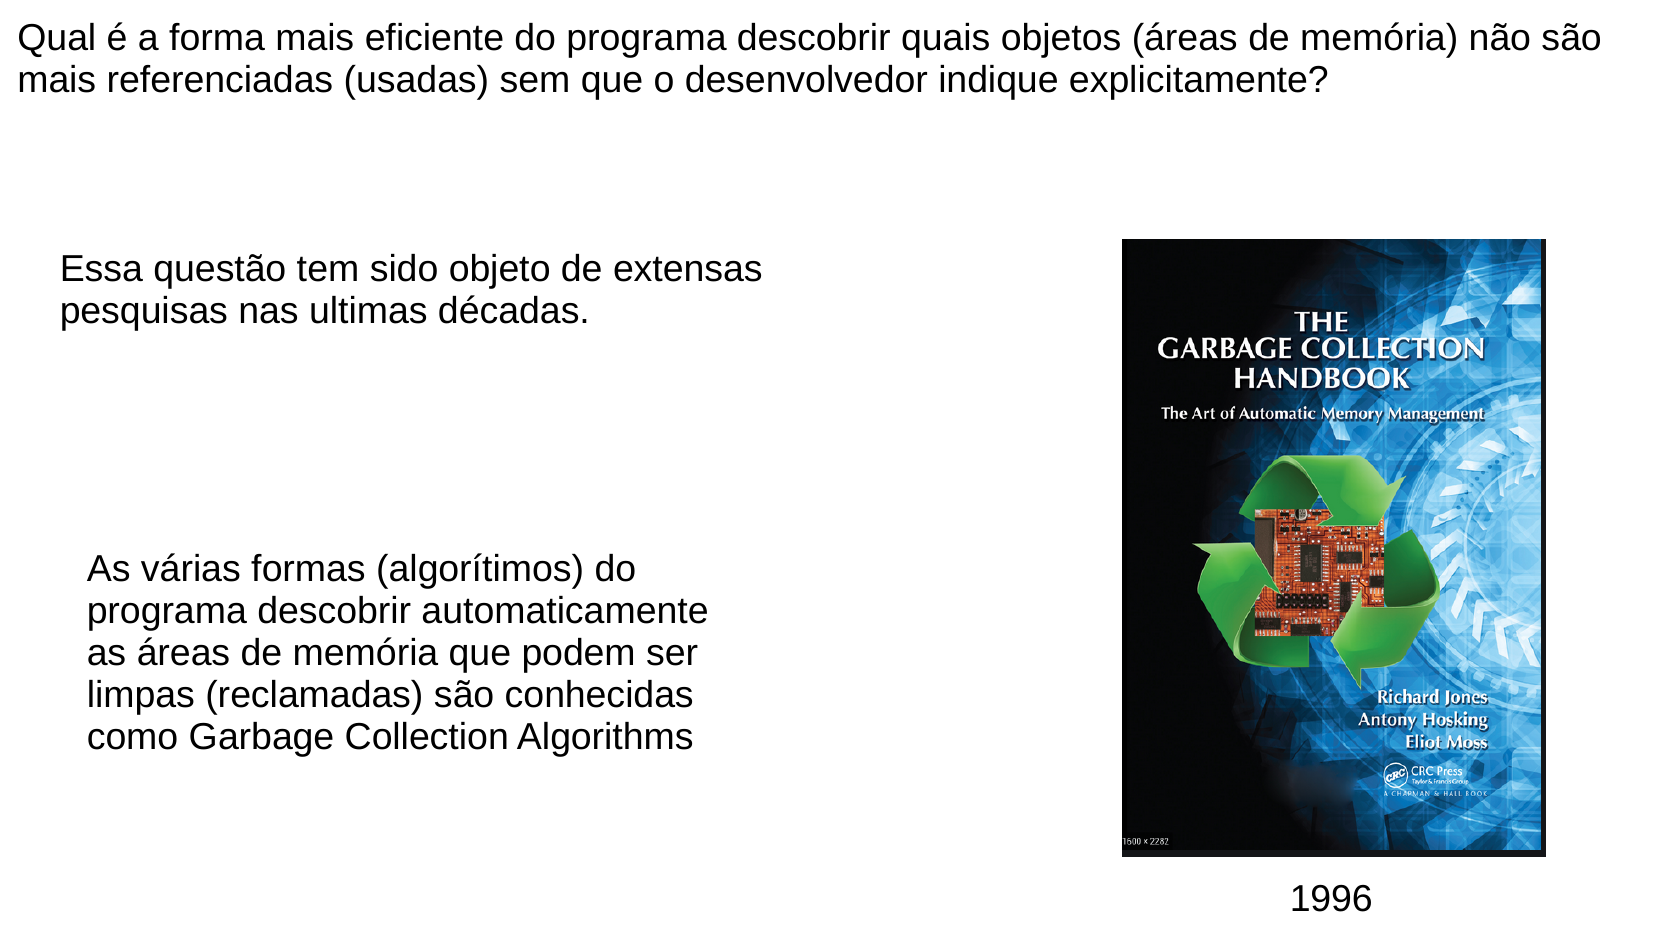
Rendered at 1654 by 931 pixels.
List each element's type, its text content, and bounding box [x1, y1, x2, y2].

text_box Essa questão tem sido objeto de extensas pesquisas nas ultimas décadas. [45, 240, 901, 556]
picture [1122, 239, 1546, 857]
text_box 1996 [1275, 870, 1388, 927]
text_box As várias formas (algorítimos) do programa descobrir automaticamente as áreas de memória que podem ser limpas (reclamadas) são conhecidas como Garbage Collection Algorithms [72, 540, 736, 871]
text_box Qual é a forma mais eficiente do programa descobrir quais objetos (áreas de memória) não são mais referenciadas (usadas) sem que o desenvolvedor indique explicitamente? [2, 9, 1651, 192]
